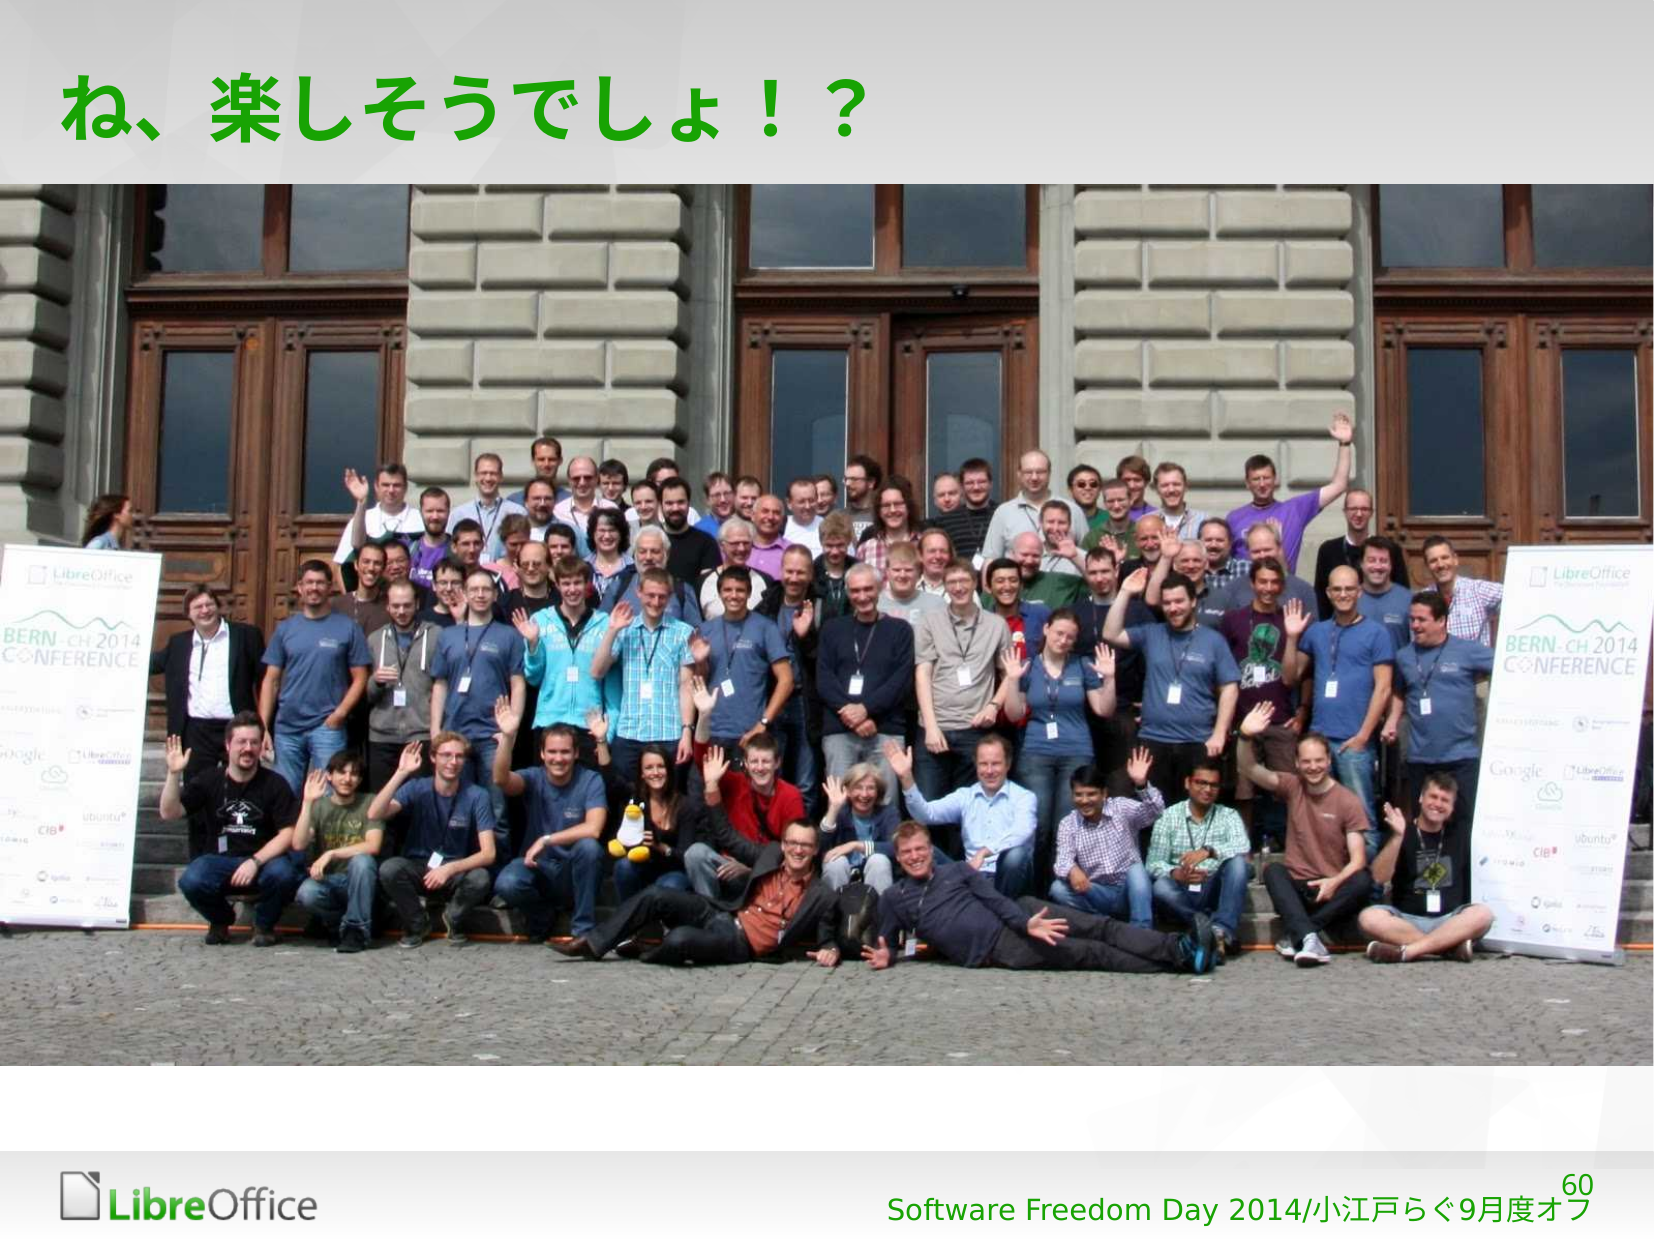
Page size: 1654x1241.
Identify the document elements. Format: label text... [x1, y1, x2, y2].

picture [41, 1152, 337, 1240]
title ね、楽しそうでしょ！？ [59, 29, 1595, 178]
picture [0, 0, 1654, 1169]
